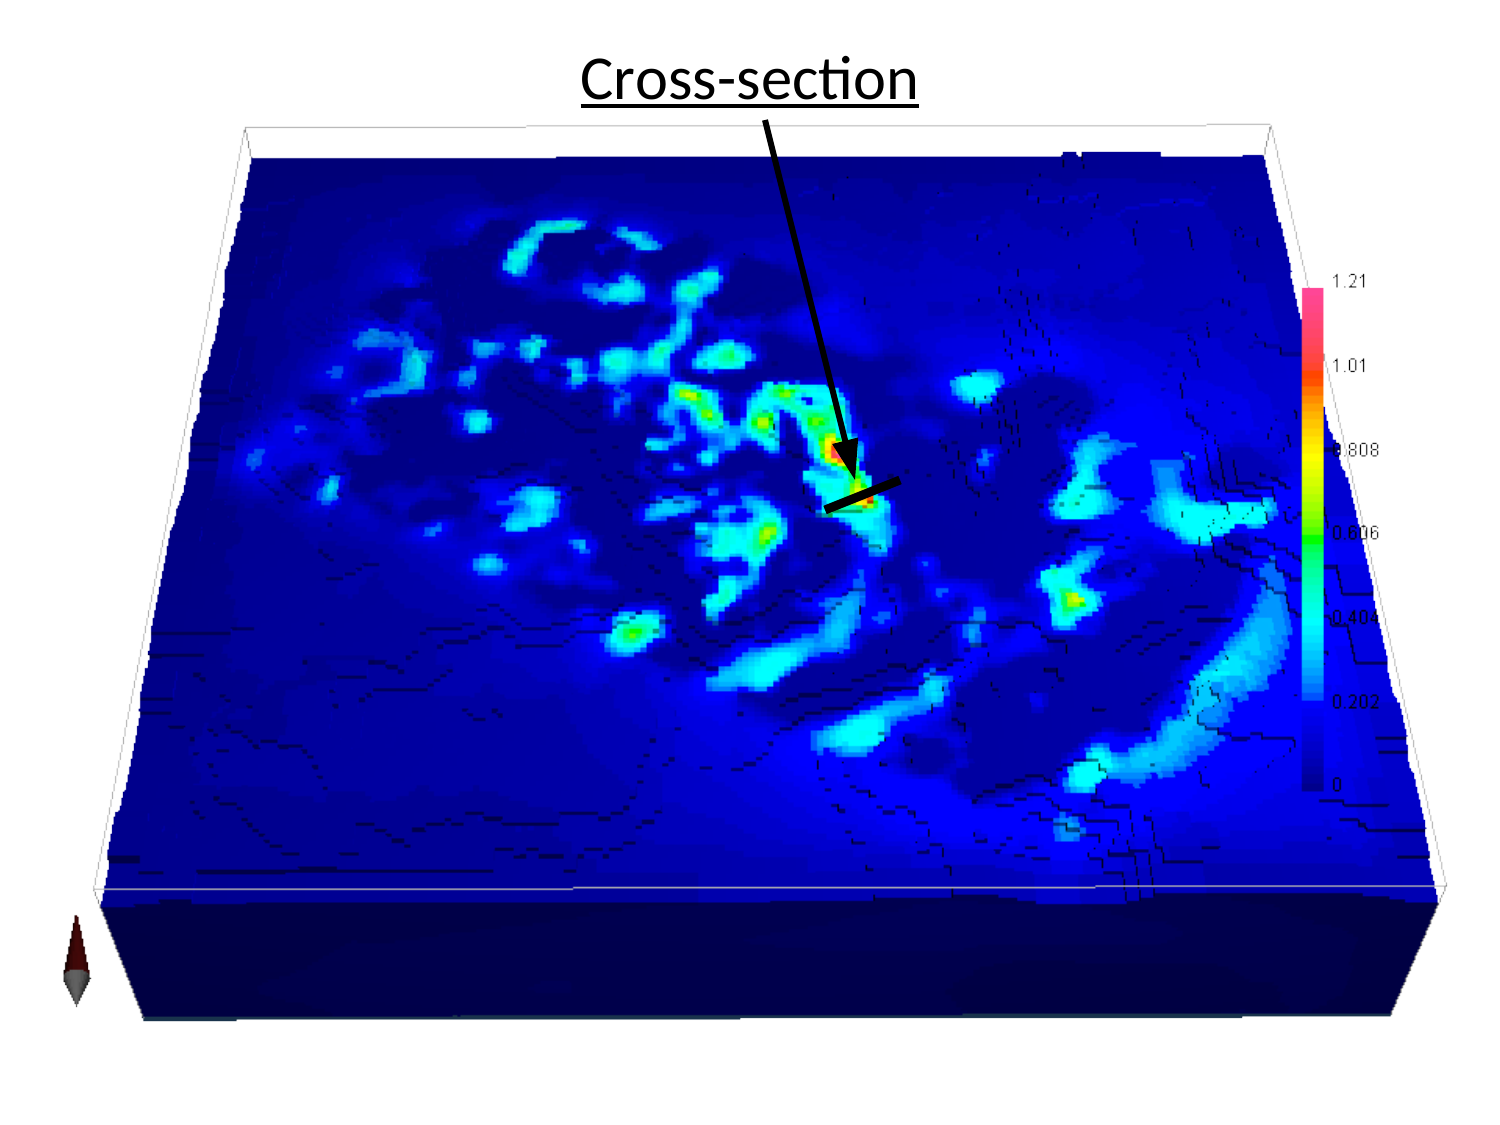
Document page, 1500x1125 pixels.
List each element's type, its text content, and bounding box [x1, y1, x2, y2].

title Cross-section [502, 29, 998, 121]
picture [1, 44, 1471, 1042]
